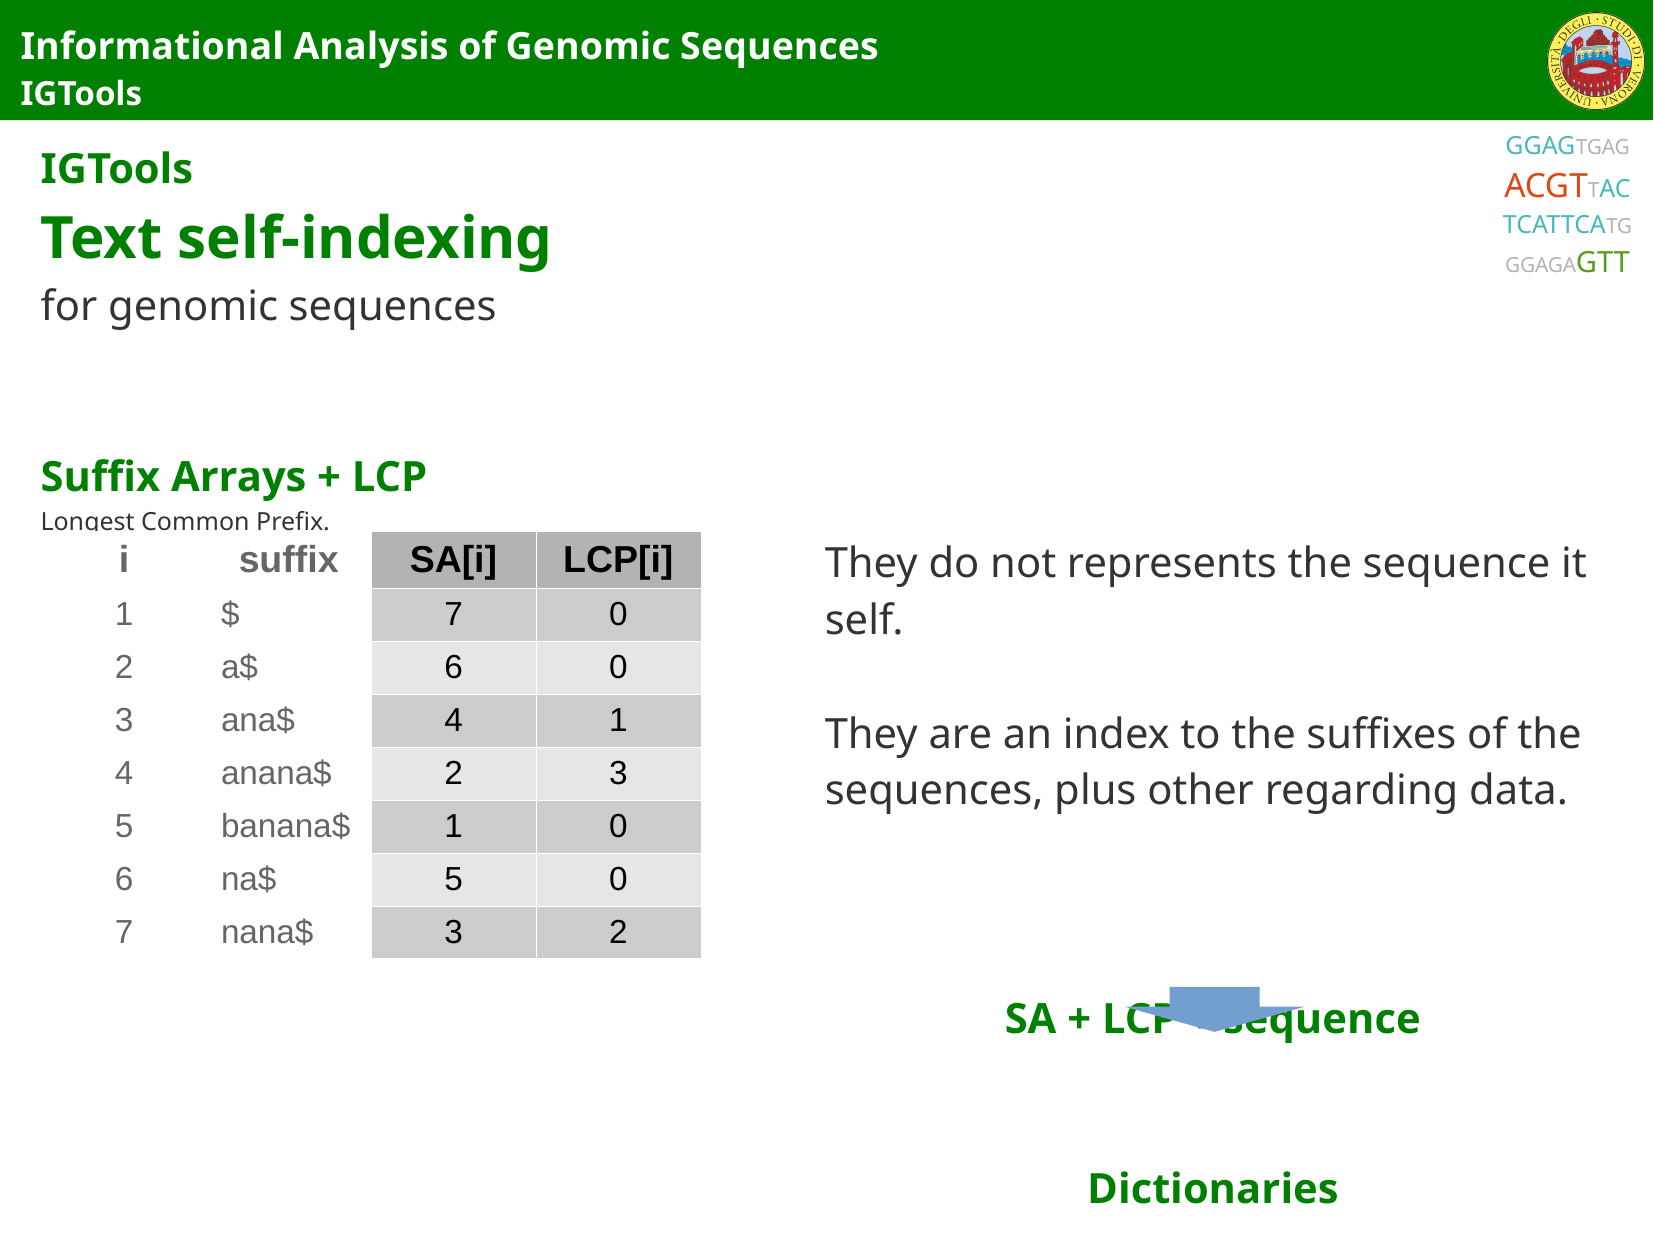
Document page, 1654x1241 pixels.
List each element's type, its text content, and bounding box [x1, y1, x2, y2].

text_box Informational Analysis of Genomic Sequences IGTools [5, 11, 1416, 107]
table_cell 0 [537, 854, 701, 906]
table_cell na$ [207, 854, 371, 906]
table_header SA[i] [372, 532, 536, 588]
table_cell $ [207, 589, 371, 641]
table_cell 6 [372, 642, 536, 694]
table_cell 6 [42, 854, 206, 906]
table_cell 0 [537, 801, 701, 853]
text_box IGTools Text self-indexing for genomic sequences Suffix Arrays + LCP Longest Common Prefix. It allows for efficient enumeration of k-mers. [25, 131, 1621, 605]
table_cell 3 [42, 695, 206, 747]
table_cell 5 [42, 801, 206, 853]
table_cell anana$ [207, 748, 371, 800]
table_cell nana$ [207, 907, 371, 958]
table_cell 7 [372, 589, 536, 641]
table_cell banana$ [207, 801, 371, 853]
table_cell 5 [372, 854, 536, 906]
table_cell 7 [42, 907, 206, 958]
table_cell 1 [537, 695, 701, 747]
text_box [0, 0, 1653, 121]
table_cell 0 [537, 642, 701, 694]
table_cell 3 [537, 748, 701, 800]
table_cell 2 [42, 642, 206, 694]
table_cell 2 [372, 748, 536, 800]
table_cell 3 [372, 907, 536, 958]
table_cell a$ [207, 642, 371, 694]
table_cell 2 [537, 907, 701, 958]
table_cell 0 [537, 589, 701, 641]
table_cell 4 [372, 695, 536, 747]
table_cell 1 [372, 801, 536, 853]
picture [1547, 12, 1645, 110]
table_header i [42, 532, 206, 588]
table_cell 4 [42, 748, 206, 800]
text_box They do not represents the sequence it self. They are an index to the suffixes of the sequences, plus other regarding data. SA + LCP + sequence Dictionaries [810, 525, 1616, 1126]
text_box GGAGTGAGACGTTACTCATTCATGGGAGAGTT [1485, 120, 1651, 263]
table_header suffix [207, 532, 371, 588]
table_cell ana$ [207, 695, 371, 747]
table_cell 1 [42, 589, 206, 641]
text_box [1124, 986, 1305, 1032]
table_header LCP[i] [537, 532, 701, 588]
